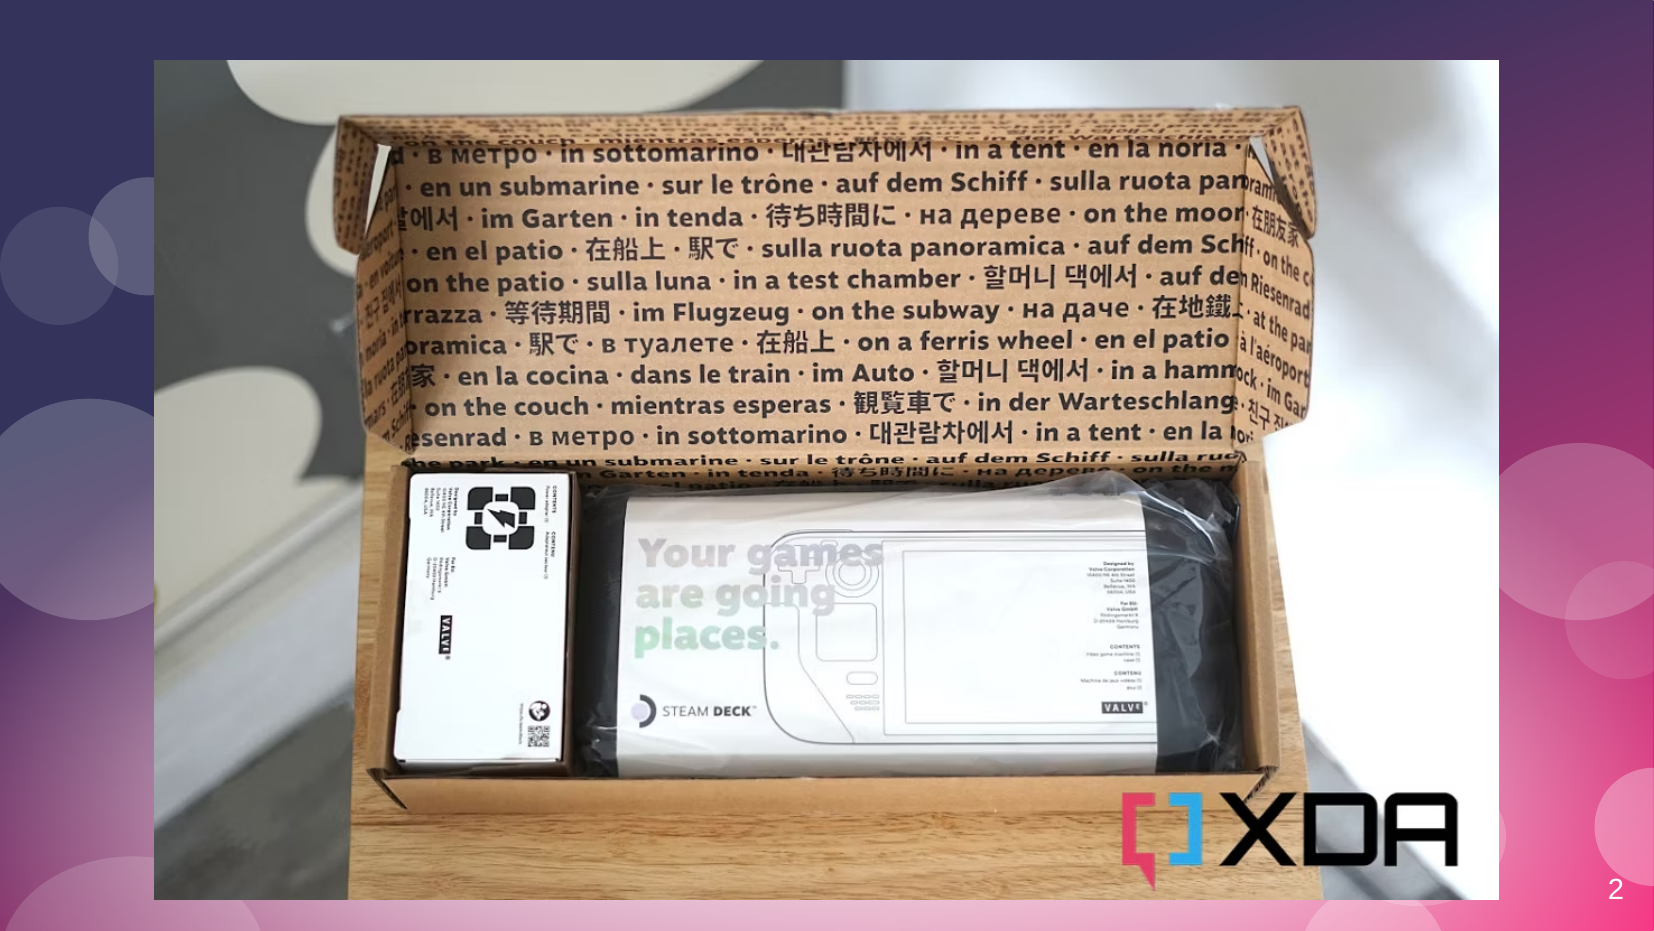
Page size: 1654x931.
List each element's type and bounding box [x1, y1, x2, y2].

picture [154, 60, 1499, 901]
